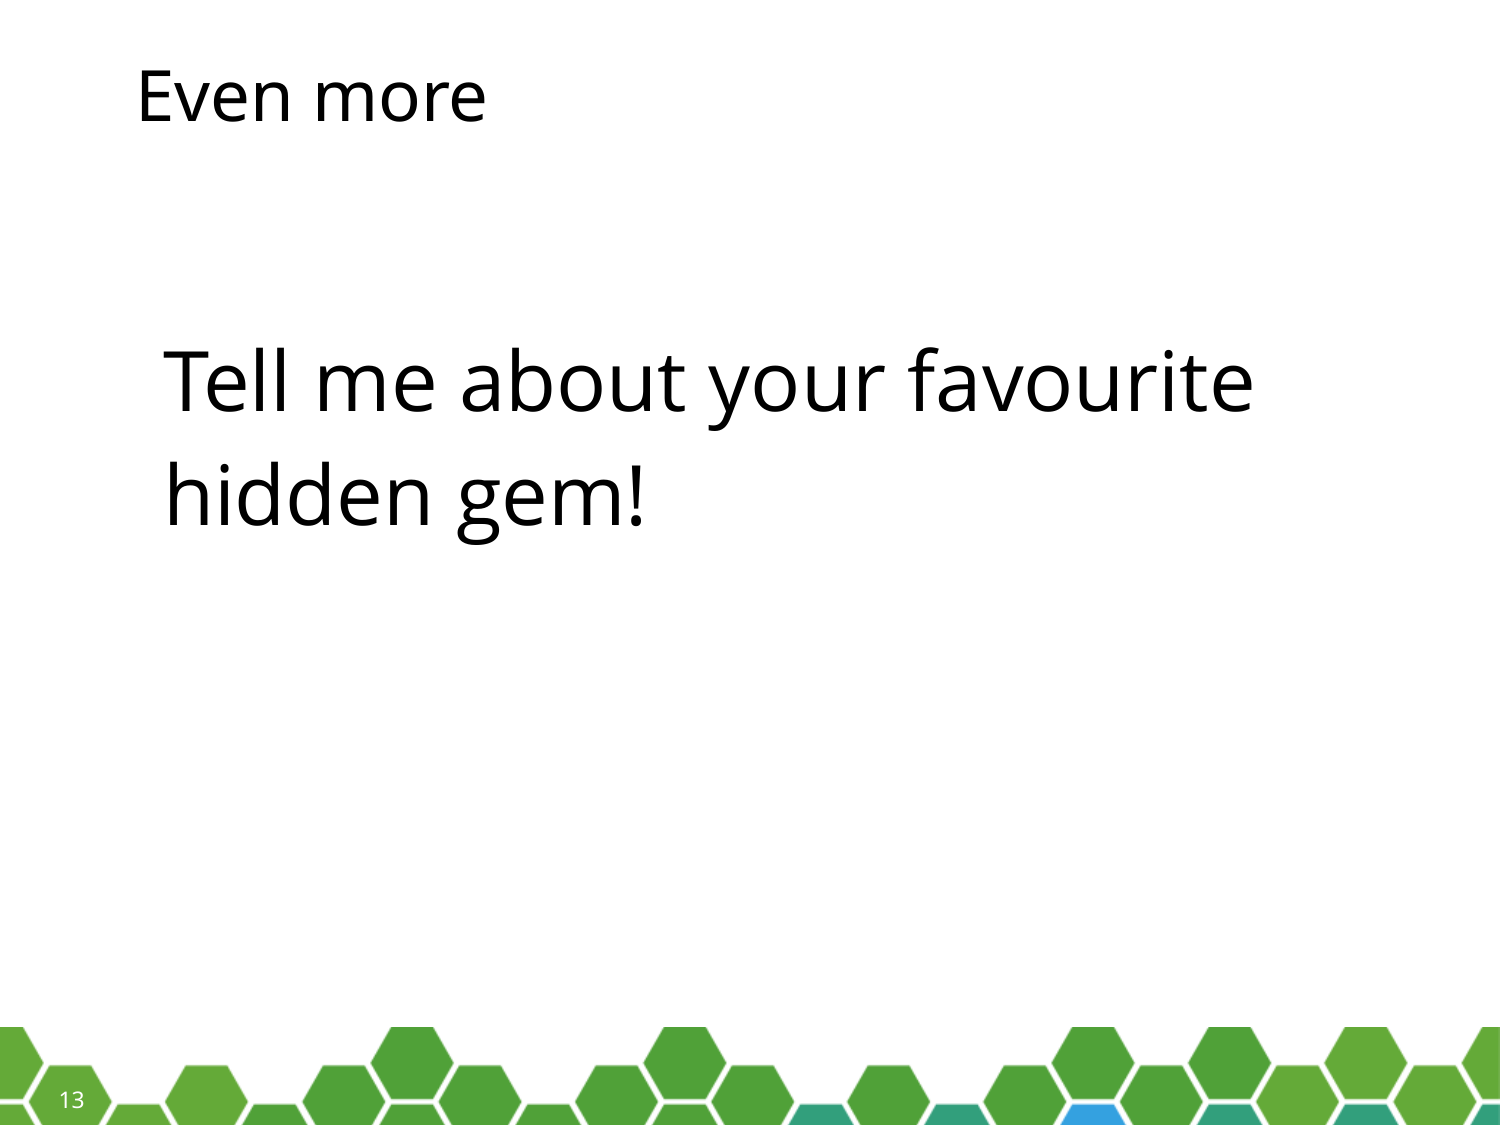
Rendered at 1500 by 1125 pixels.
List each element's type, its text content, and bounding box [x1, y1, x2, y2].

title Even more [135, 12, 1372, 175]
picture [0, 1027, 1500, 1125]
list Tell me about your favourite hidden gem! [135, 209, 1372, 862]
